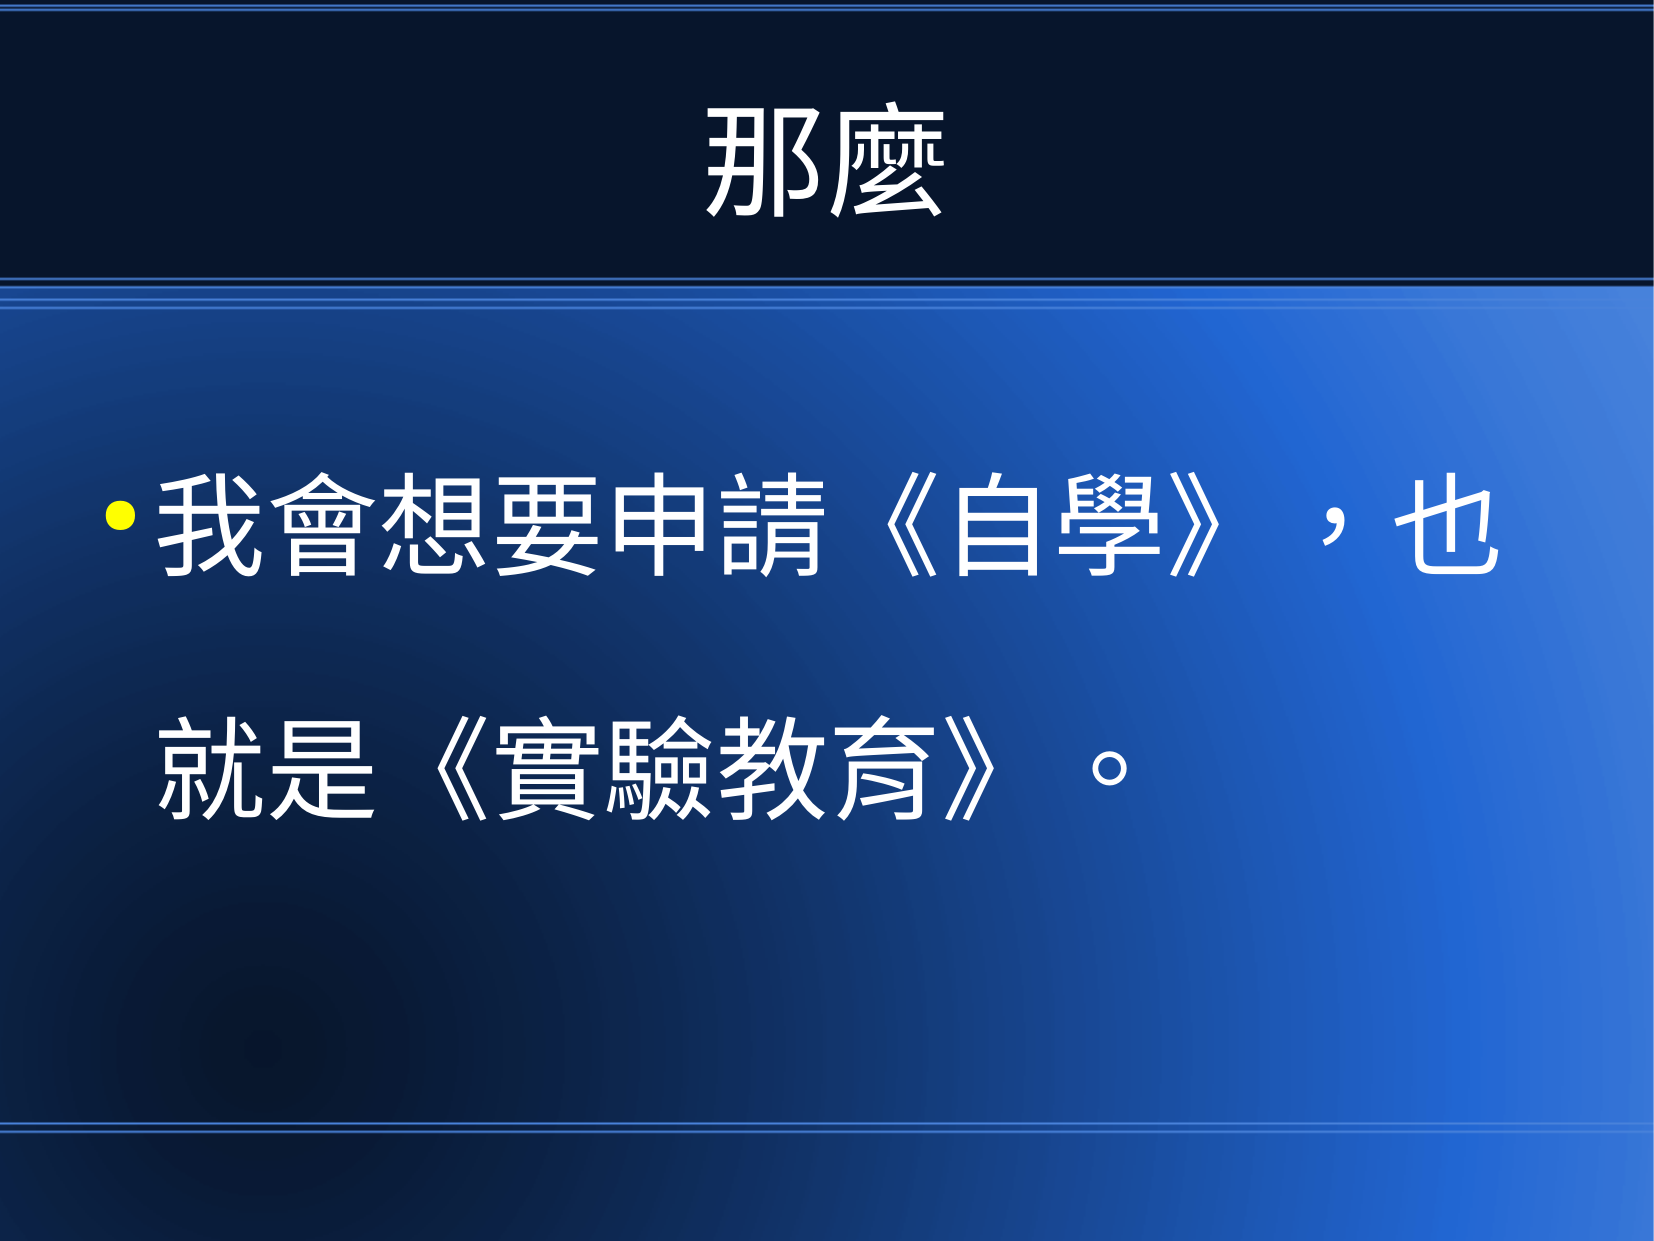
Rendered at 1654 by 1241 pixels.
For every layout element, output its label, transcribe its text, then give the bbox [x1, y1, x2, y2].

picture [0, 0, 1654, 1241]
list 我會想要申請《自學》，也就是《實驗教育》。 [82, 355, 1571, 1241]
title 那麼 [82, 49, 1571, 257]
